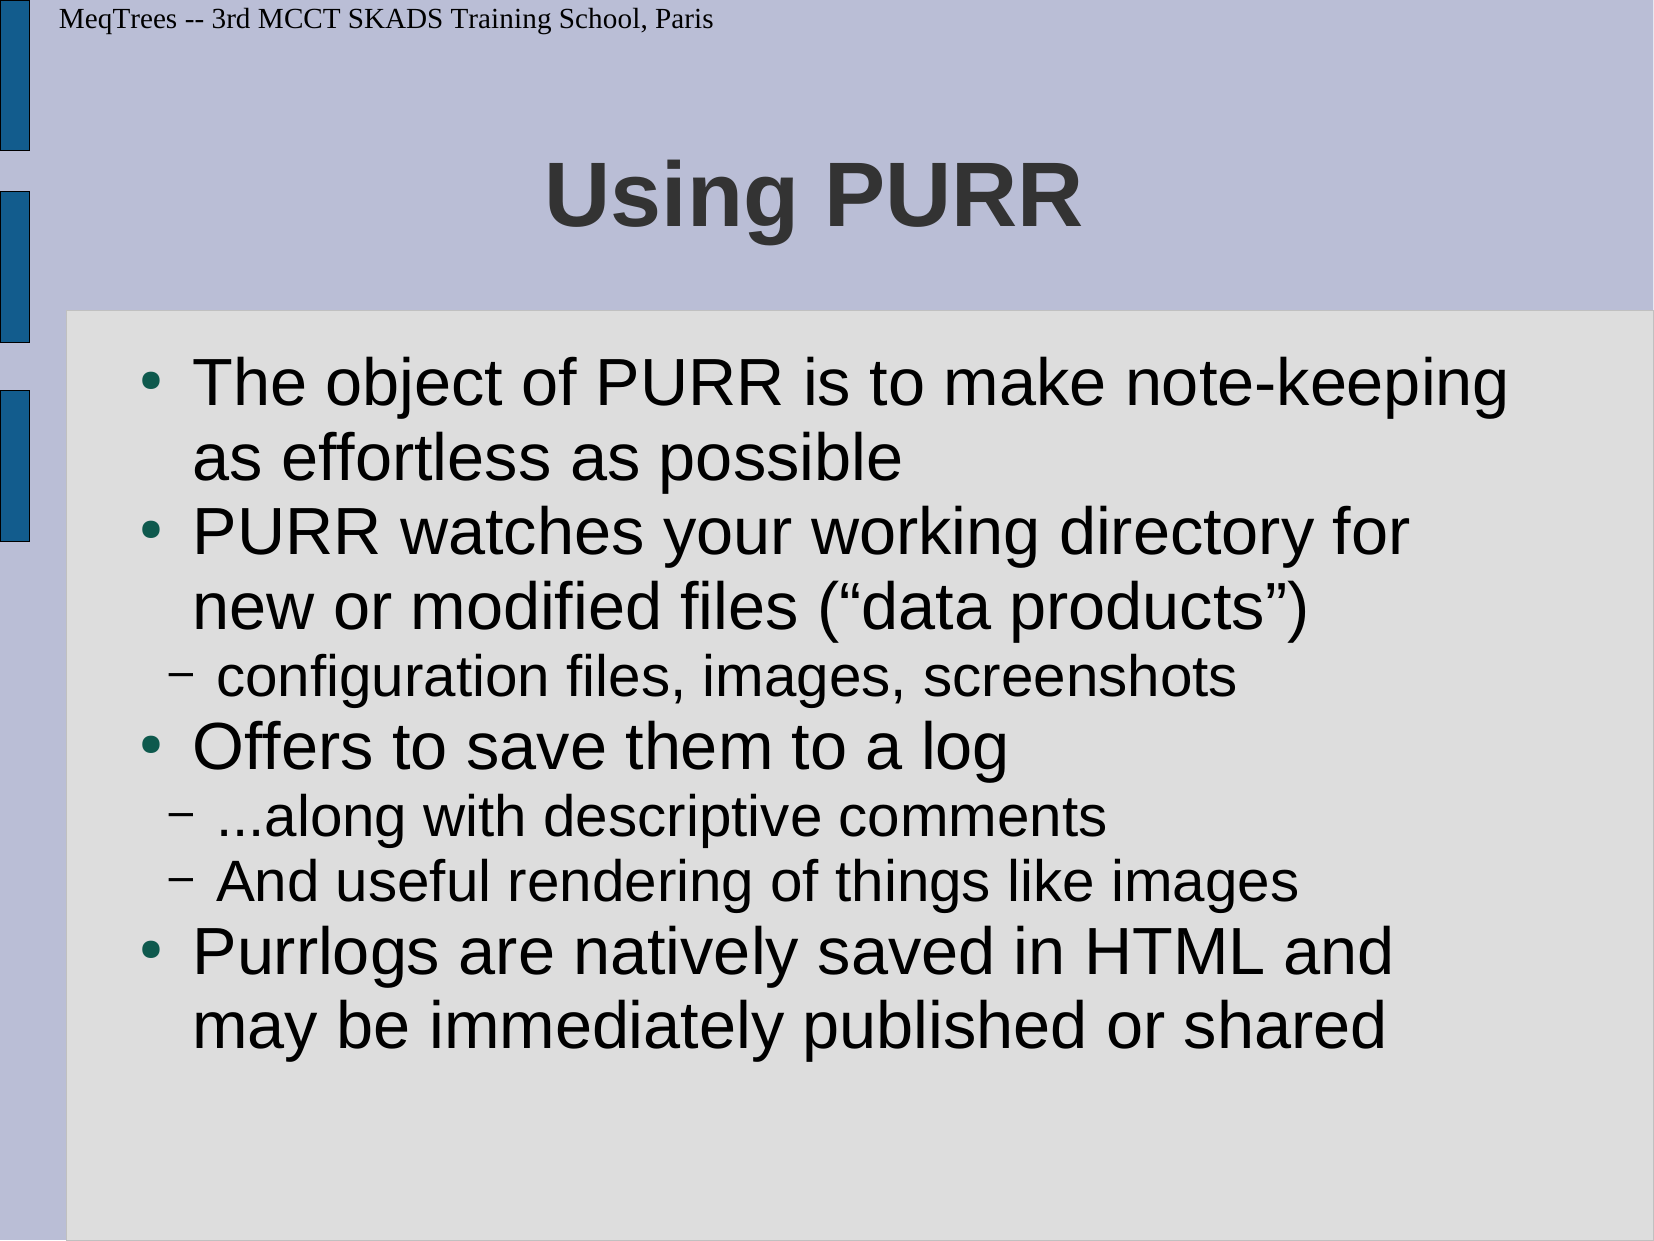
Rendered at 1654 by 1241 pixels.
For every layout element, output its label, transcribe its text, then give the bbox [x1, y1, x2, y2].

list The object of PURR is to make note-keeping as effortless as possible PURR watches your working directory for new or modified files (“data products”) configuration files, images, screenshots Offers to save them to a log ...along with descriptive comments And useful rendering of things like images Purrlogs are natively saved in HTML and may be immediately published or shared [121, 344, 1534, 1149]
title Using PURR [121, 98, 1534, 291]
